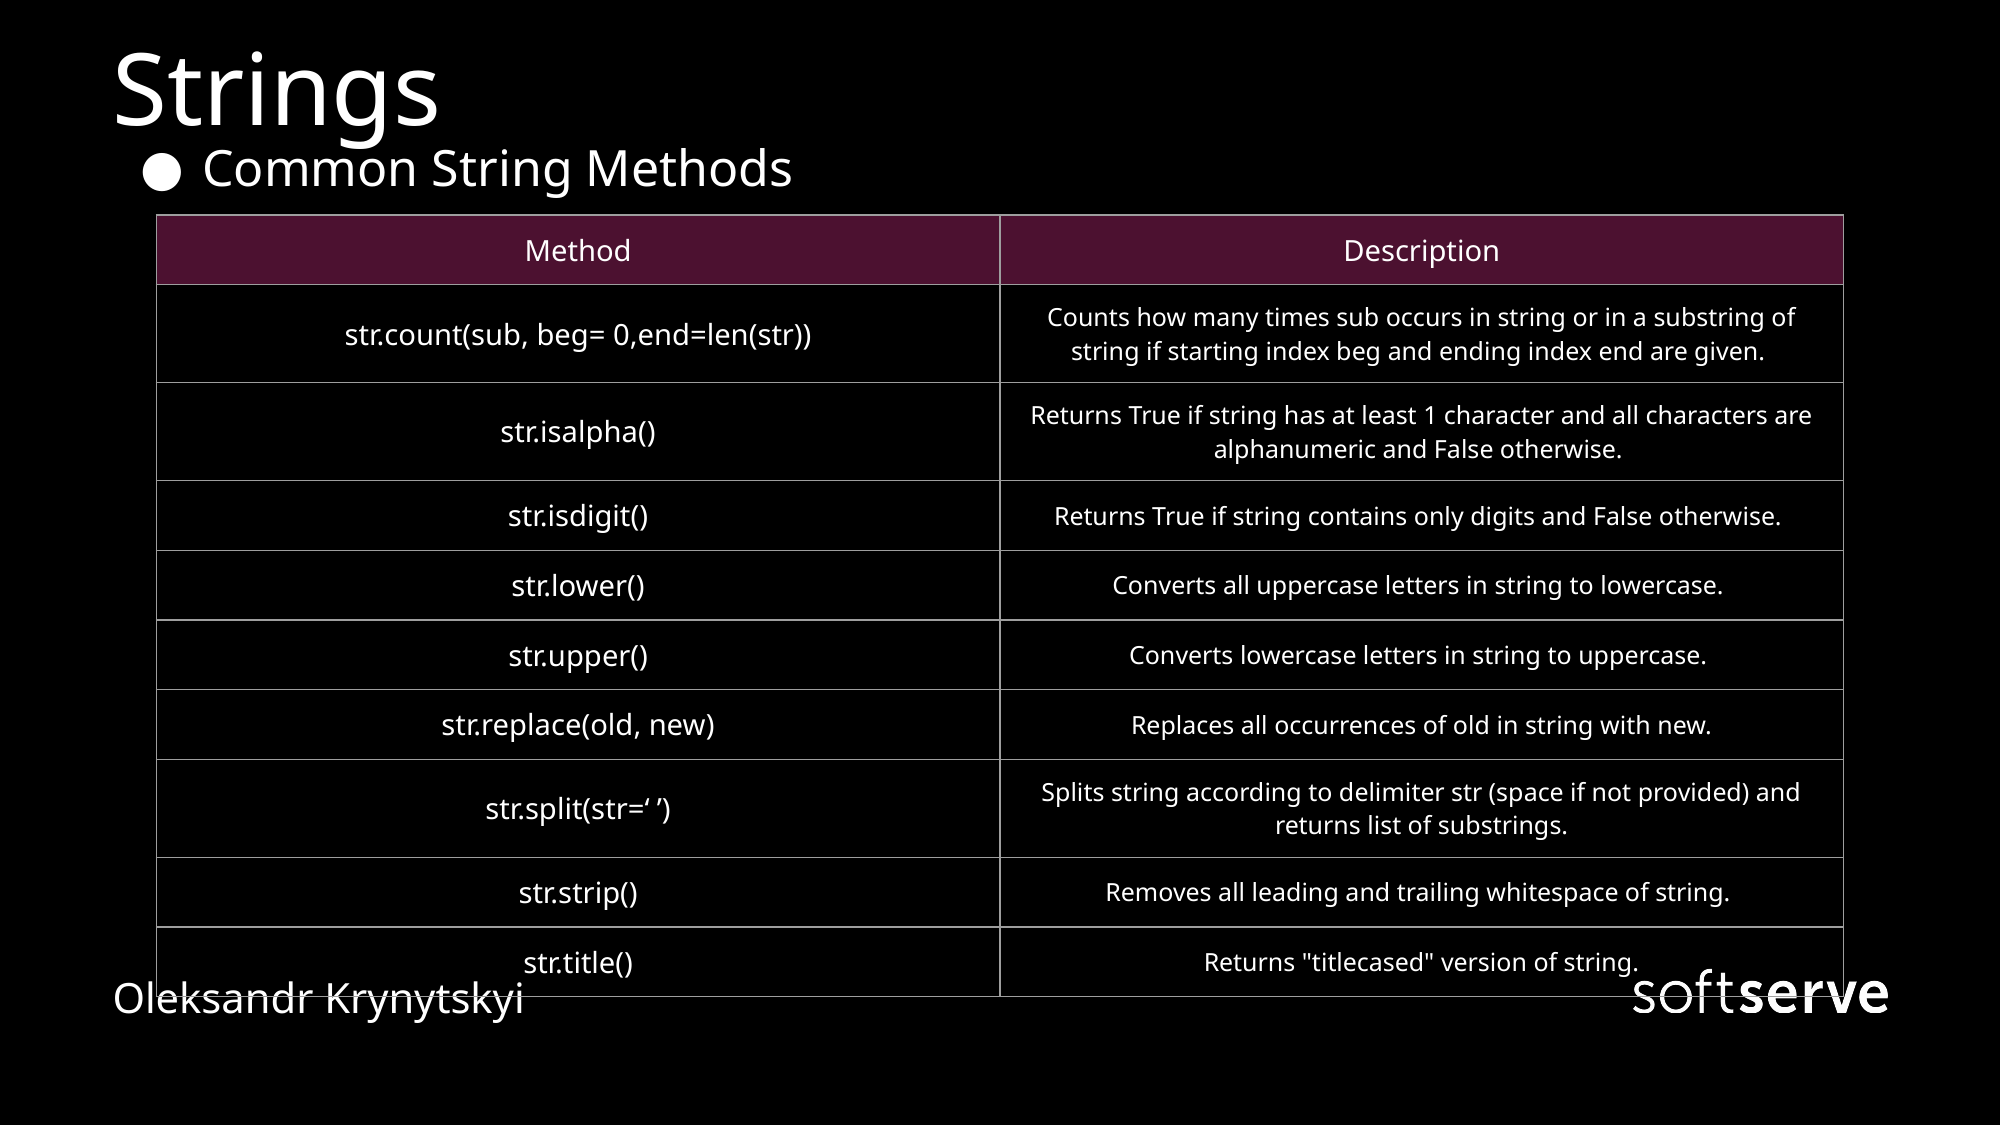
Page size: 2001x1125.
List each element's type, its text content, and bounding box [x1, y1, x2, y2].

list Oleksandr Krynytskyi [112, 970, 682, 1019]
table_cell Removes all leading and trailing whitespace of string. [1001, 858, 1843, 926]
text_box Common String Methods [112, 112, 1888, 540]
table_cell str.lower() [157, 551, 999, 619]
table_header Method [157, 216, 999, 284]
table_cell str.split(str=‘ ’) [157, 760, 999, 857]
table_cell str.replace(old, new) [157, 690, 999, 759]
table_cell Returns "titlecased" version of string. [1001, 928, 1843, 996]
table_cell Returns True if string contains only digits and False otherwise. [1001, 481, 1843, 550]
table_cell Splits string according to delimiter str (space if not provided) and returns list of substrings. [1001, 760, 1843, 857]
table_cell Converts lowercase letters in string to uppercase. [1001, 621, 1843, 689]
table_cell str.strip() [157, 858, 999, 926]
table_cell str.isalpha() [157, 383, 999, 480]
title Strings [112, 33, 1888, 112]
table_cell Returns True if string has at least 1 character and all characters are alphanumeric and False otherwise. [1001, 383, 1843, 480]
table_cell str.isdigit() [157, 481, 999, 550]
picture [1633, 968, 1888, 1013]
table_cell str.upper() [157, 621, 999, 689]
table_cell Counts how many times sub occurs in string or in a substring of string if starting index beg and ending index end are given. [1001, 285, 1843, 382]
table_cell str.title() [157, 928, 999, 996]
table_cell str.count(sub, beg= 0,end=len(str)) [157, 285, 999, 382]
table_cell Converts all uppercase letters in string to lowercase. [1001, 551, 1843, 619]
table_header Description [1001, 216, 1843, 284]
table_cell Replaces all occurrences of old in string with new. [1001, 690, 1843, 759]
